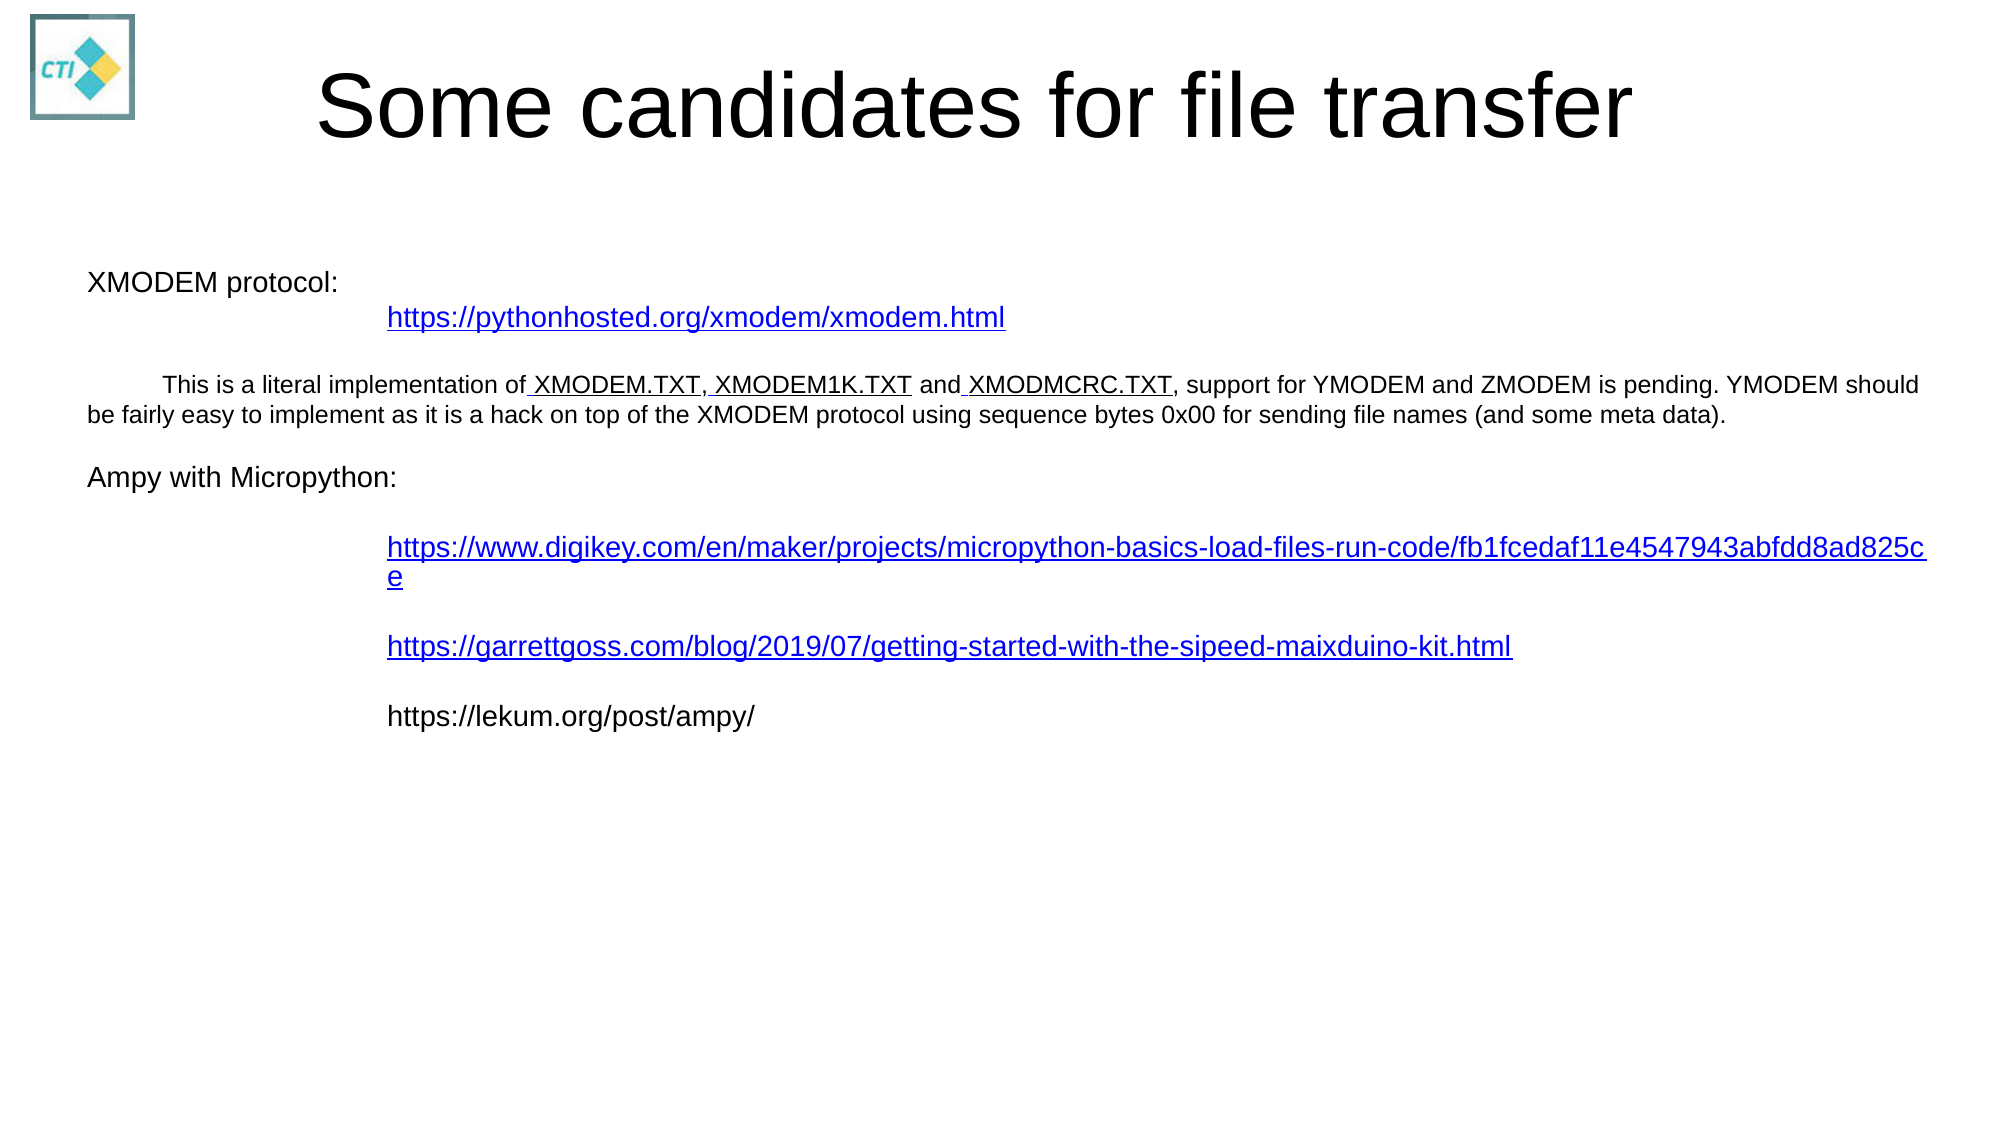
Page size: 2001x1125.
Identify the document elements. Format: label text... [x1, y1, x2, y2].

text_box XMODEM protocol: https://pythonhosted.org/xmodem/xmodem.html This is a literal implementation of XMODEM.TXT, XMODEM1K.TXT and XMODMCRC.TXT, support for YMODEM and ZMODEM is pending. YMODEM should be fairly easy to implement as it is a hack on top of the XMODEM protocol using sequence bytes 0x00 for sending file names (and some meta data). Ampy with Micropython: https://www.digikey.com/en/maker/projects/micropython-basics-load-files-run-code/fb1fcedaf11e4547943abfdd8ad825ce https://garrettgoss.com/blog/2019/07/getting-started-with-the-sipeed-maixduino-kit.html https://lekum.org/post/ampy/ [72, 248, 1955, 896]
text_box Some candidates for file transfer [0, 7, 1665, 195]
